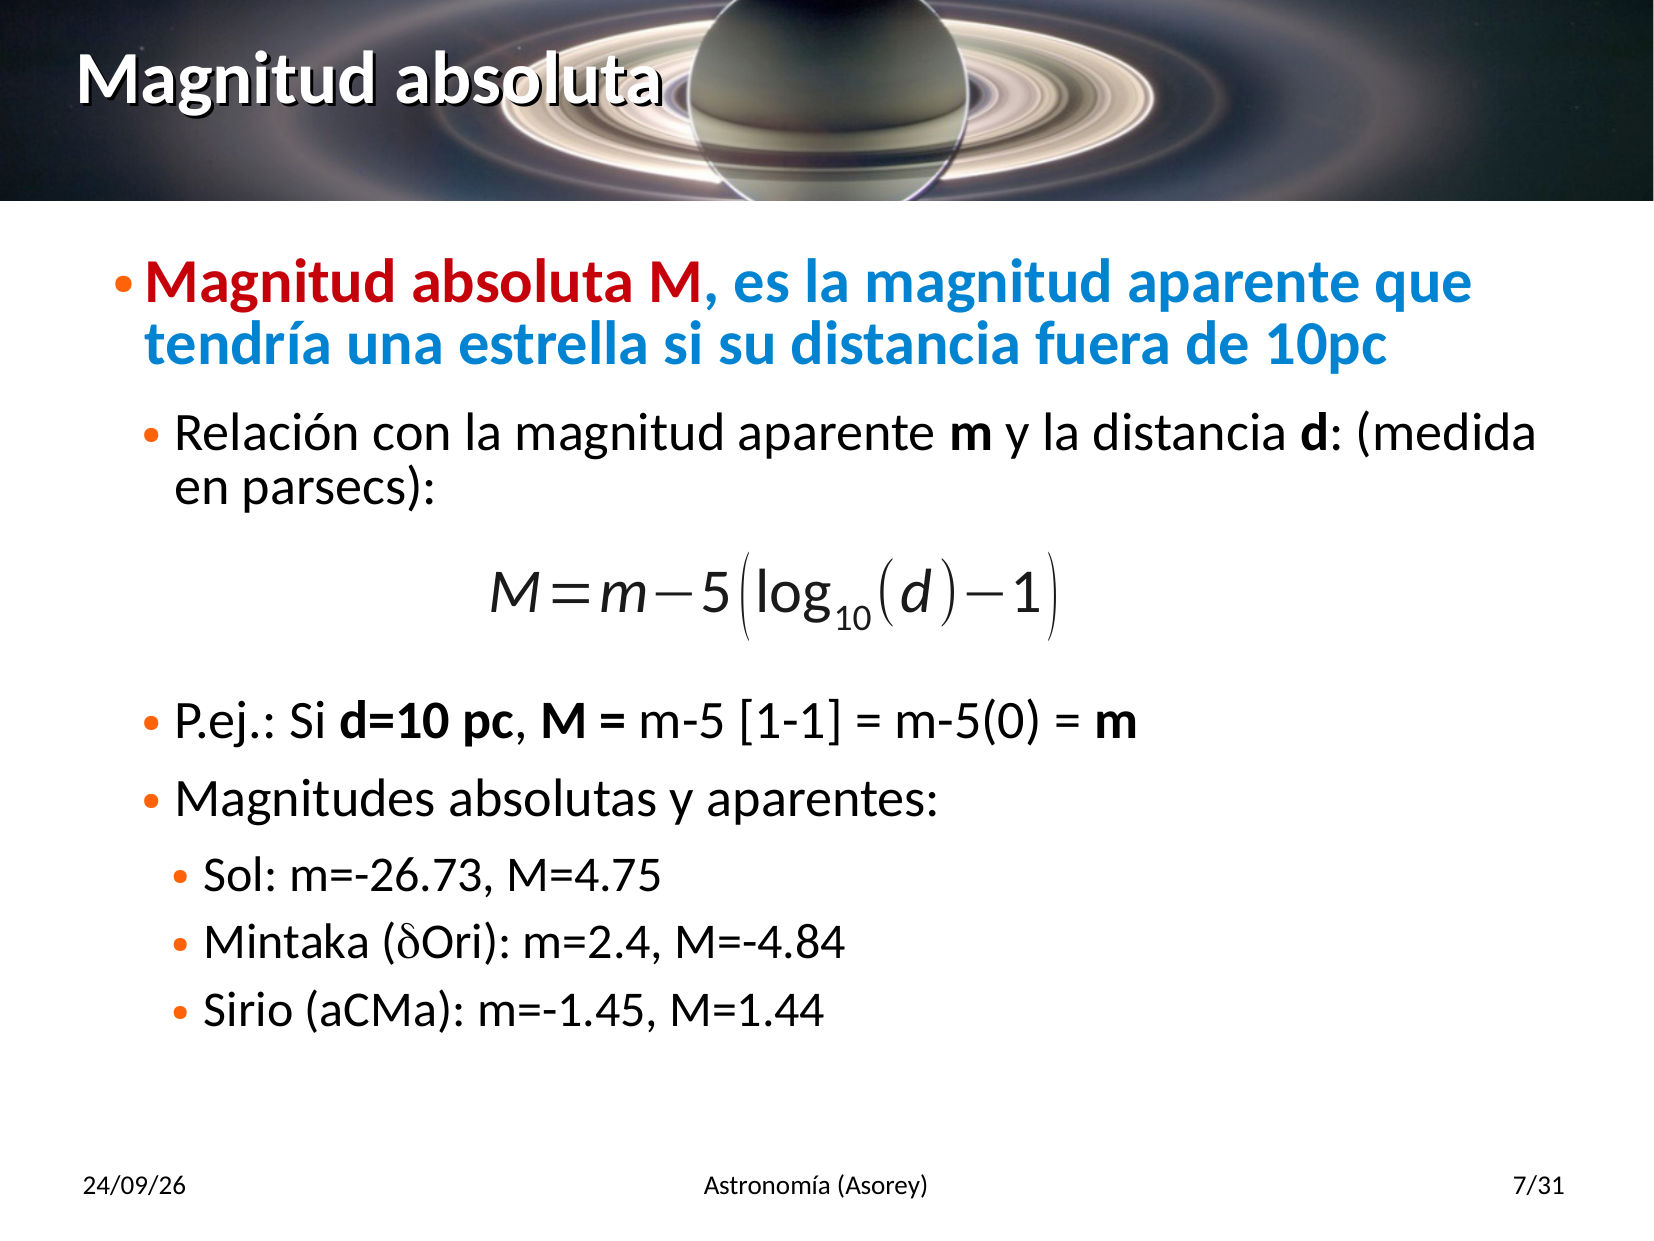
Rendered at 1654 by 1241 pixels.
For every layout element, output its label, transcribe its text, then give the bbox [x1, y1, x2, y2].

list Magnitud absoluta M, es la magnitud aparente que tendría una estrella si su distancia fuera de 10pc Relación con la magnitud aparente m y la distancia d: (medida en parsecs): P.ej.: Si d=10 pc, M = m-5 [1-1] = m-5(0) = m Magnitudes absolutas y aparentes: Sol: m=-26.73, M=4.75 Mintaka (dOri): m=2.4, M=-4.84 Sirio (aCMa): m=-1.45, M=1.44 [82, 255, 1571, 1174]
chart [482, 548, 1066, 646]
title Magnitud absoluta [75, 19, 1564, 151]
picture [0, 0, 1654, 201]
